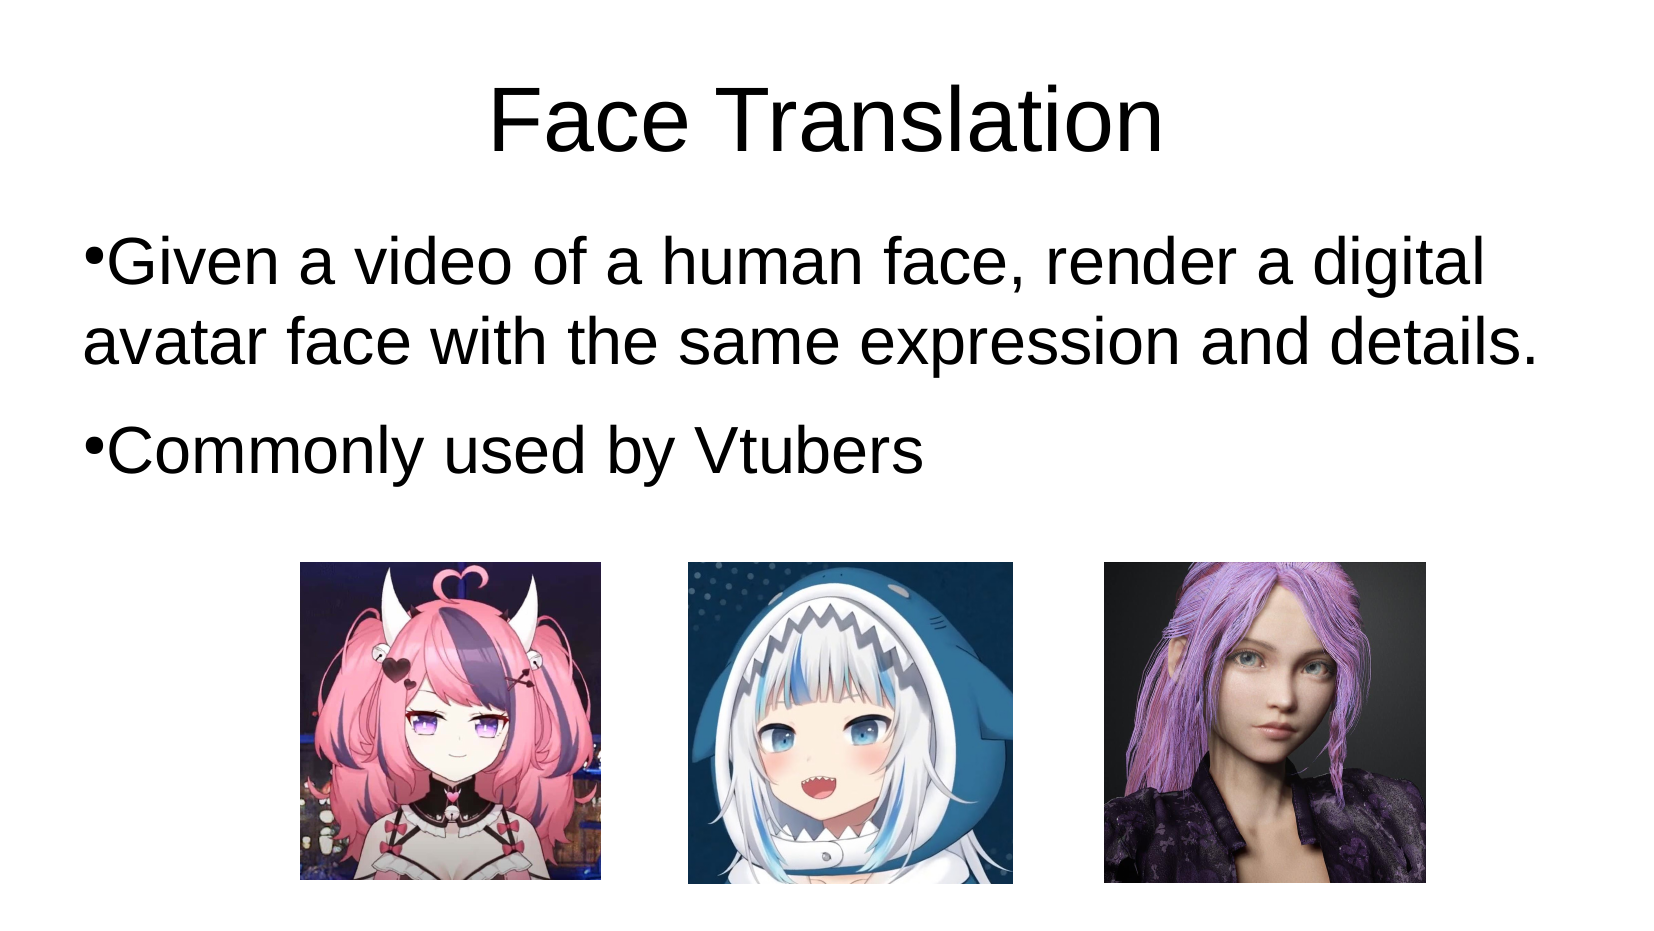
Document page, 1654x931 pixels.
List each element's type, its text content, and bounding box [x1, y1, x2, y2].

picture [688, 562, 1013, 884]
picture [1104, 562, 1426, 883]
picture [300, 562, 601, 880]
list Given a video of a human face, render a digital avatar face with the same expression and details. Commonly used by Vtubers [82, 217, 1571, 758]
title Face Translation [82, 37, 1571, 193]
